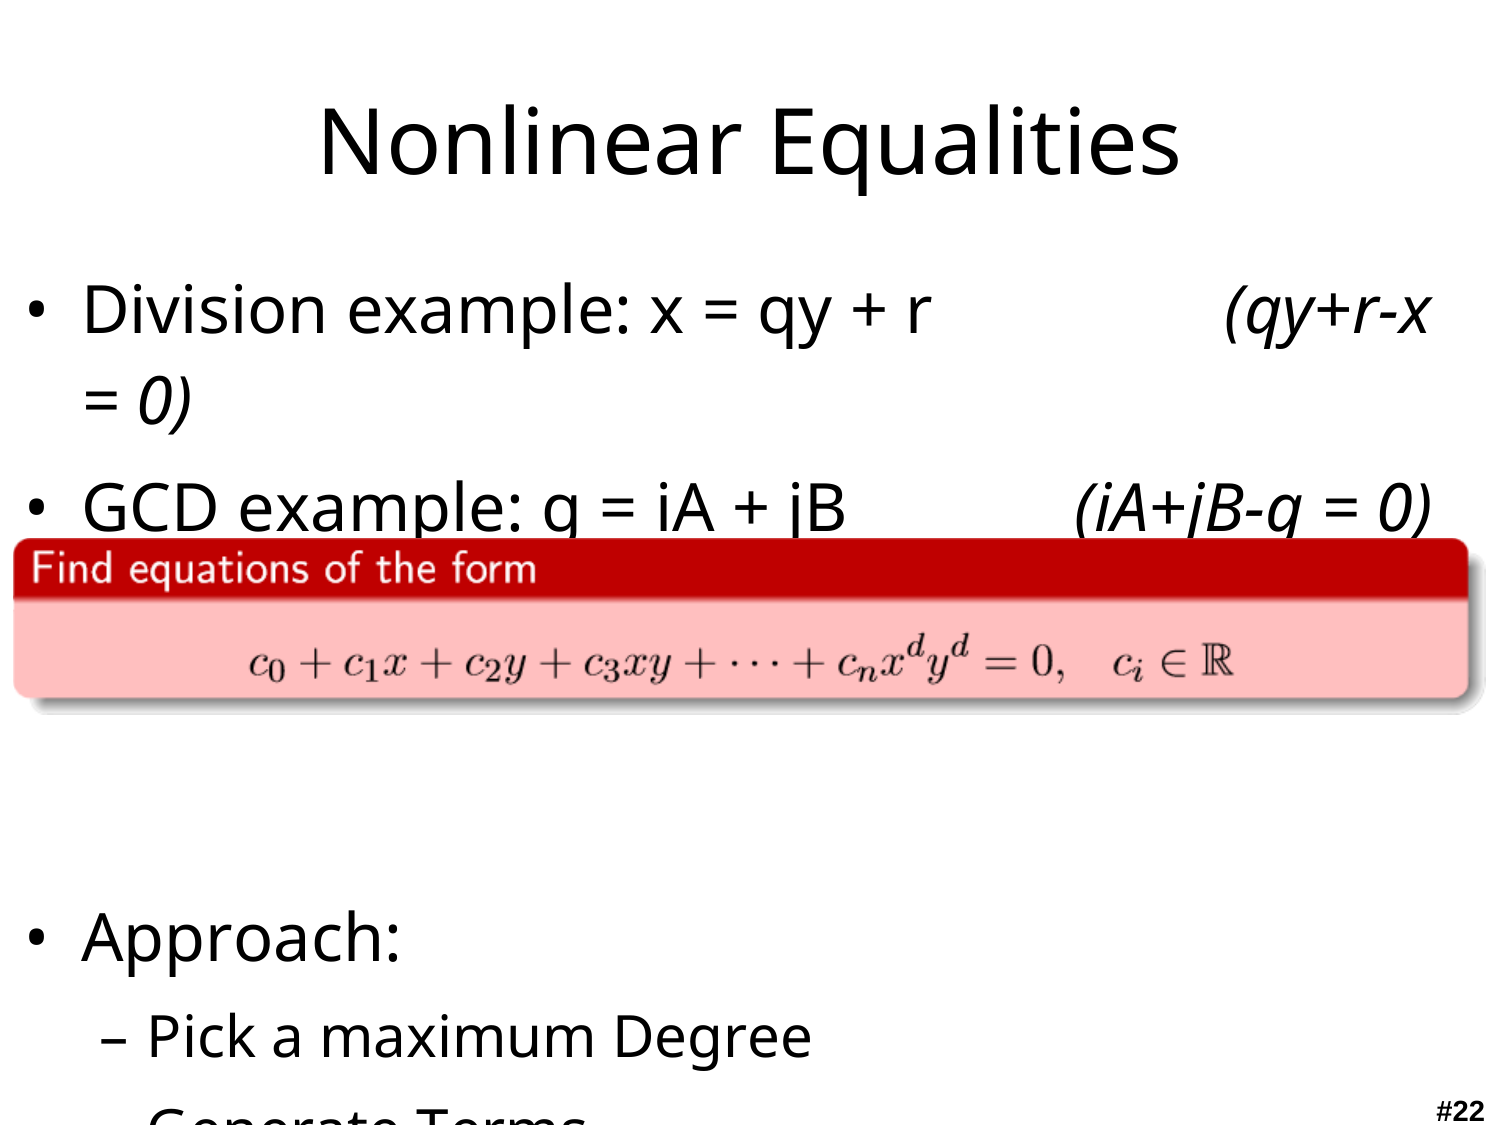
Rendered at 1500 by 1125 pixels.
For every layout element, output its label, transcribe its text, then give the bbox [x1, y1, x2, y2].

picture [13, 538, 1486, 715]
list Division example: x = qy + r (qy+r-x = 0) GCD example: g = iA + jB (iA+jB-g = 0) Goal: Approach: Pick a maximum Degree Generate Terms Equation Solving (ex: x + y = 2, x – y = 4) [24, 262, 1476, 538]
title Nonlinear Equalities [24, 45, 1476, 233]
list Division example: x = qy + r (qy+r-x = 0) GCD example: g = iA + jB (iA+jB-g = 0) Goal: Approach: Pick a maximum Degree Generate Terms Equation Solving (ex: x + y = 2, x – y = 4) [24, 715, 1476, 1101]
